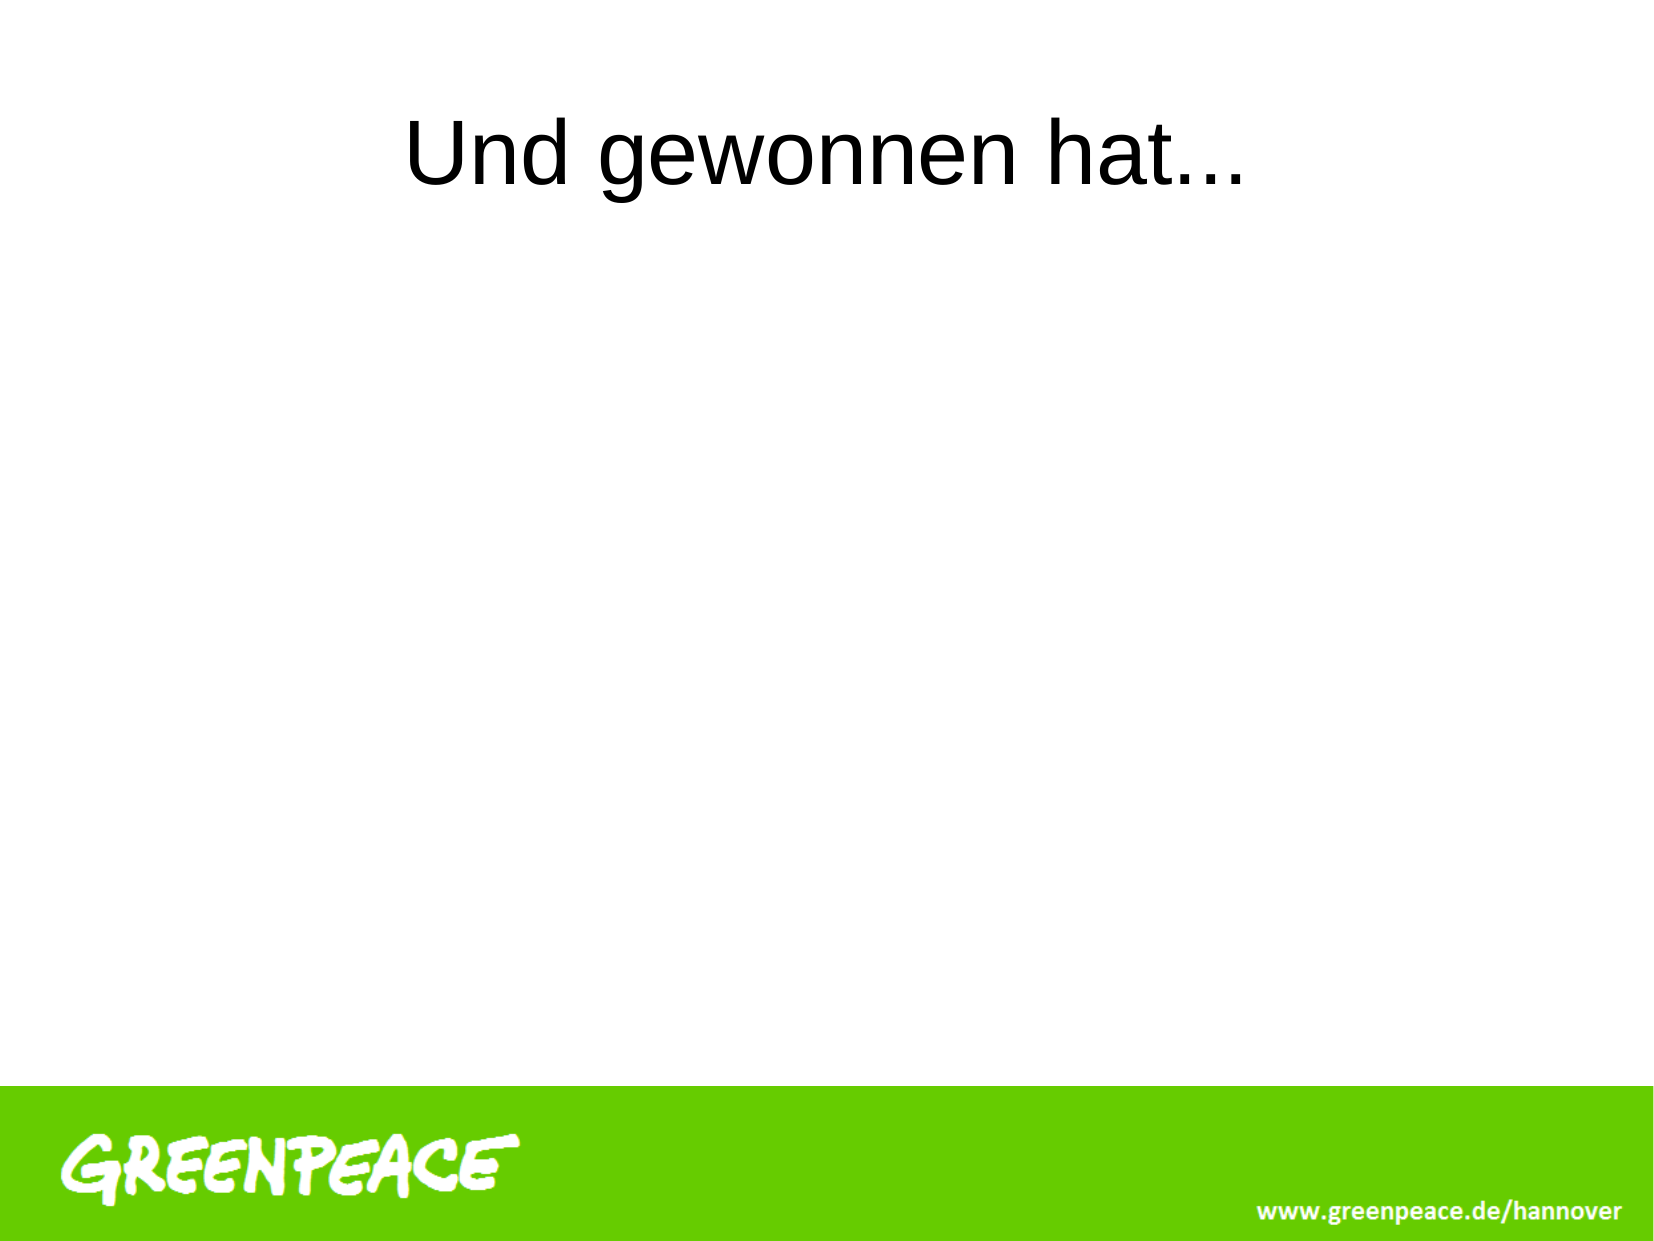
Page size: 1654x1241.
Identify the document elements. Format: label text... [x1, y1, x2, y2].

title Und gewonnen hat... [82, 49, 1571, 257]
picture [0, 1086, 1654, 1241]
